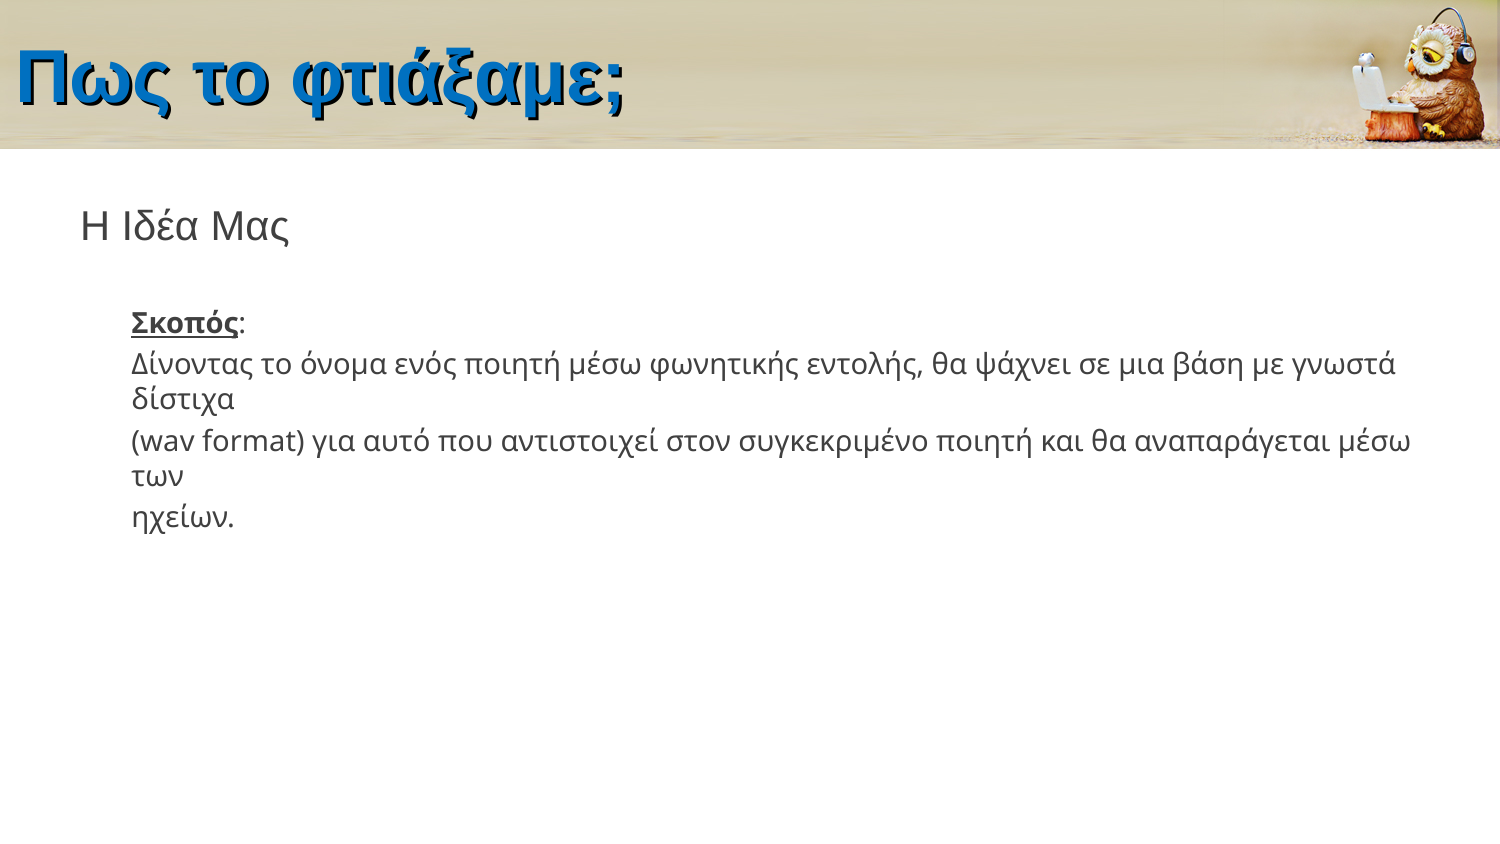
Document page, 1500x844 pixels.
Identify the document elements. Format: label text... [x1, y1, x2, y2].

list Η Ιδέα Μας [64, 185, 1459, 262]
title Πως το φτιάξαμε; [0, 0, 1500, 146]
list Σκοπός: Δίνοντας το όνομα ενός ποιητή μέσω φωνητικής εντολής, θα ψάχνει σε μια βάση με γνωστά δίστιχα (wav format) για αυτό που αντιστοιχεί στον συγκεκριμένο ποιητή και θα αναπαράγεται μέσω των ηχείων. [66, 296, 1461, 789]
